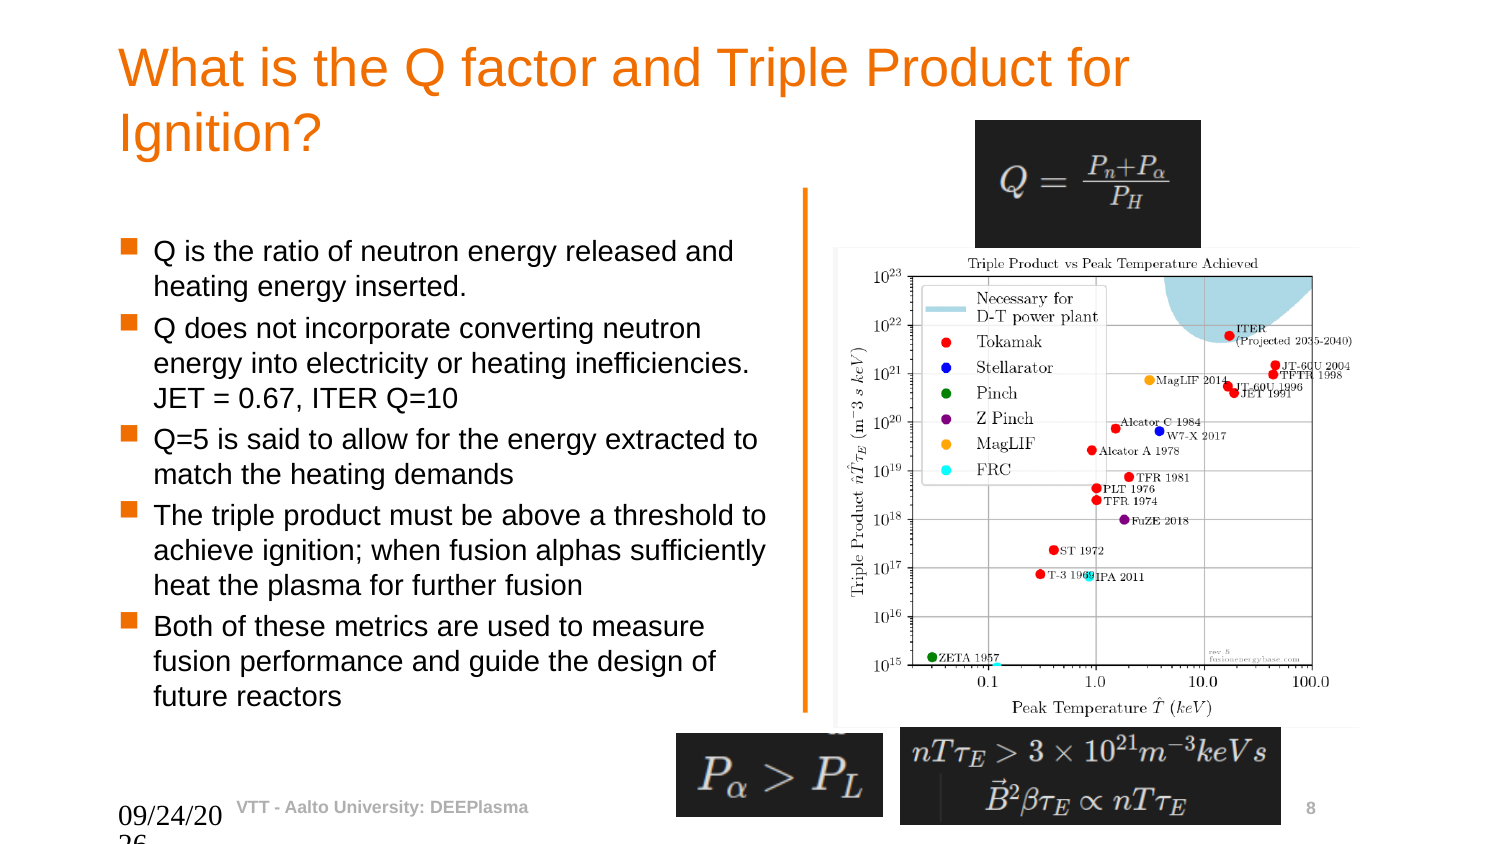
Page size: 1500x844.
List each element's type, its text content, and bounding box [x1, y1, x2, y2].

title What is the Q factor and Triple Product for Ignition? [118, 36, 1258, 158]
list Q is the ratio of neutron energy released and heating energy inserted. Q does not incorporate converting neutron energy into electricity or heating inefficiencies. JET = 0.67, ITER Q=10 Q=5 is said to allow for the energy extracted to match the heating demands The triple product must be above a threshold to achieve ignition; when fusion alphas sufficiently heat the plasma for further fusion Both of these metrics are used to measure fusion performance and guide the design of future reactors [117, 232, 788, 713]
picture [833, 120, 1359, 825]
picture [676, 733, 883, 817]
